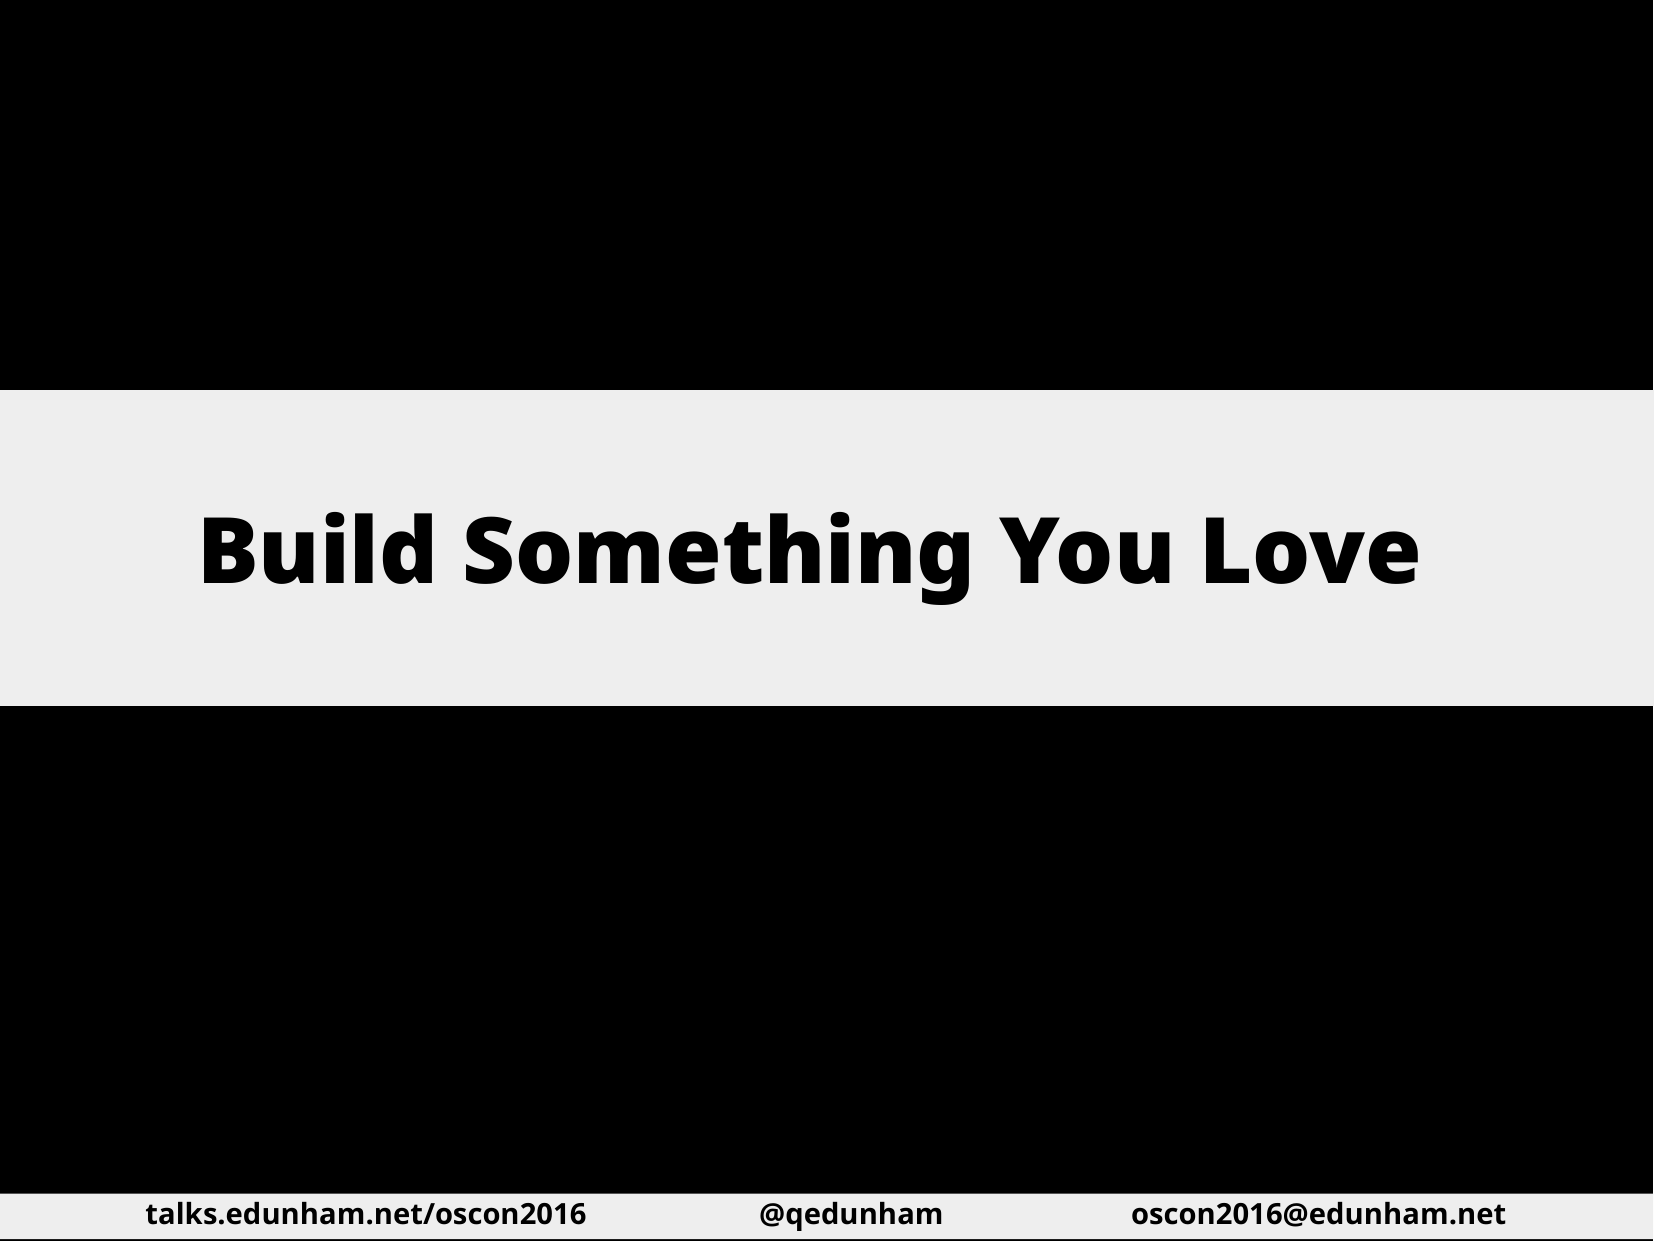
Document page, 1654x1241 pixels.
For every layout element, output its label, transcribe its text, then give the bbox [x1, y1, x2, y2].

title Build Something You Love [0, 390, 1621, 706]
